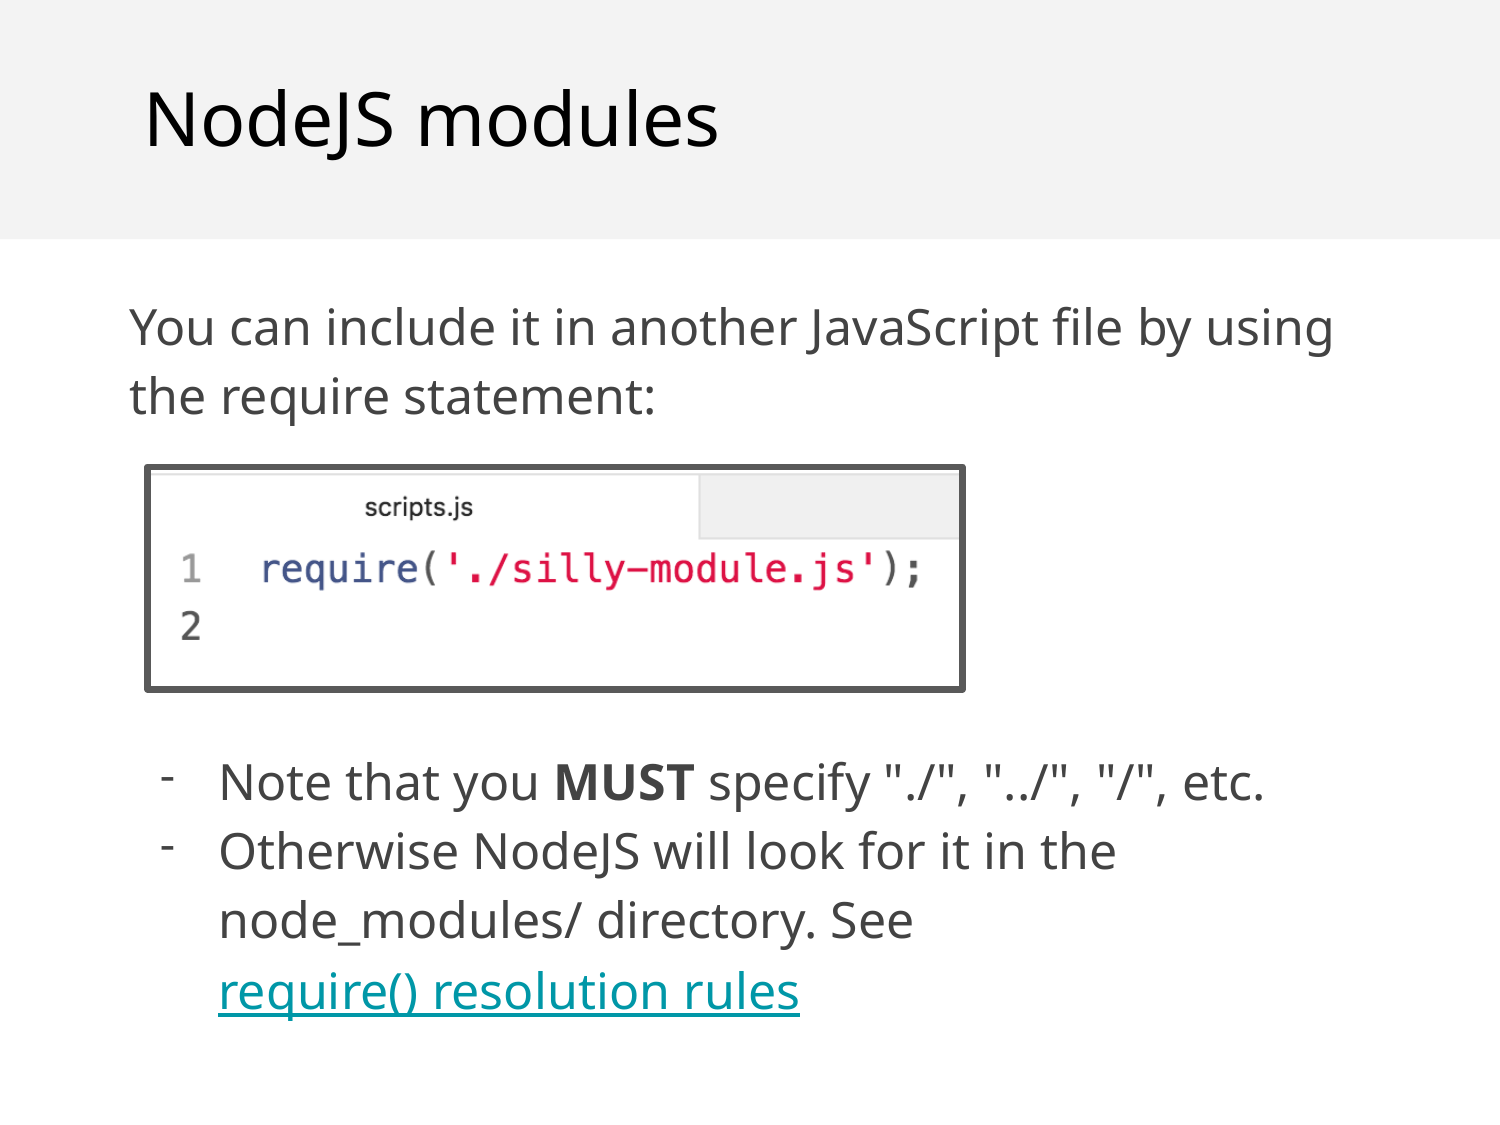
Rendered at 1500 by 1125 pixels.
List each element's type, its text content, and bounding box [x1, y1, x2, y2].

list Note that you MUST specify "./", "../", "/", etc. Otherwise NodeJS will look for it in the node_modules/ directory. See require() resolution rules [128, 726, 1372, 1002]
list You can include it in another JavaScript file by using the require statement: [115, 271, 1359, 445]
title NodeJS modules [128, 56, 1372, 183]
picture [150, 469, 960, 687]
